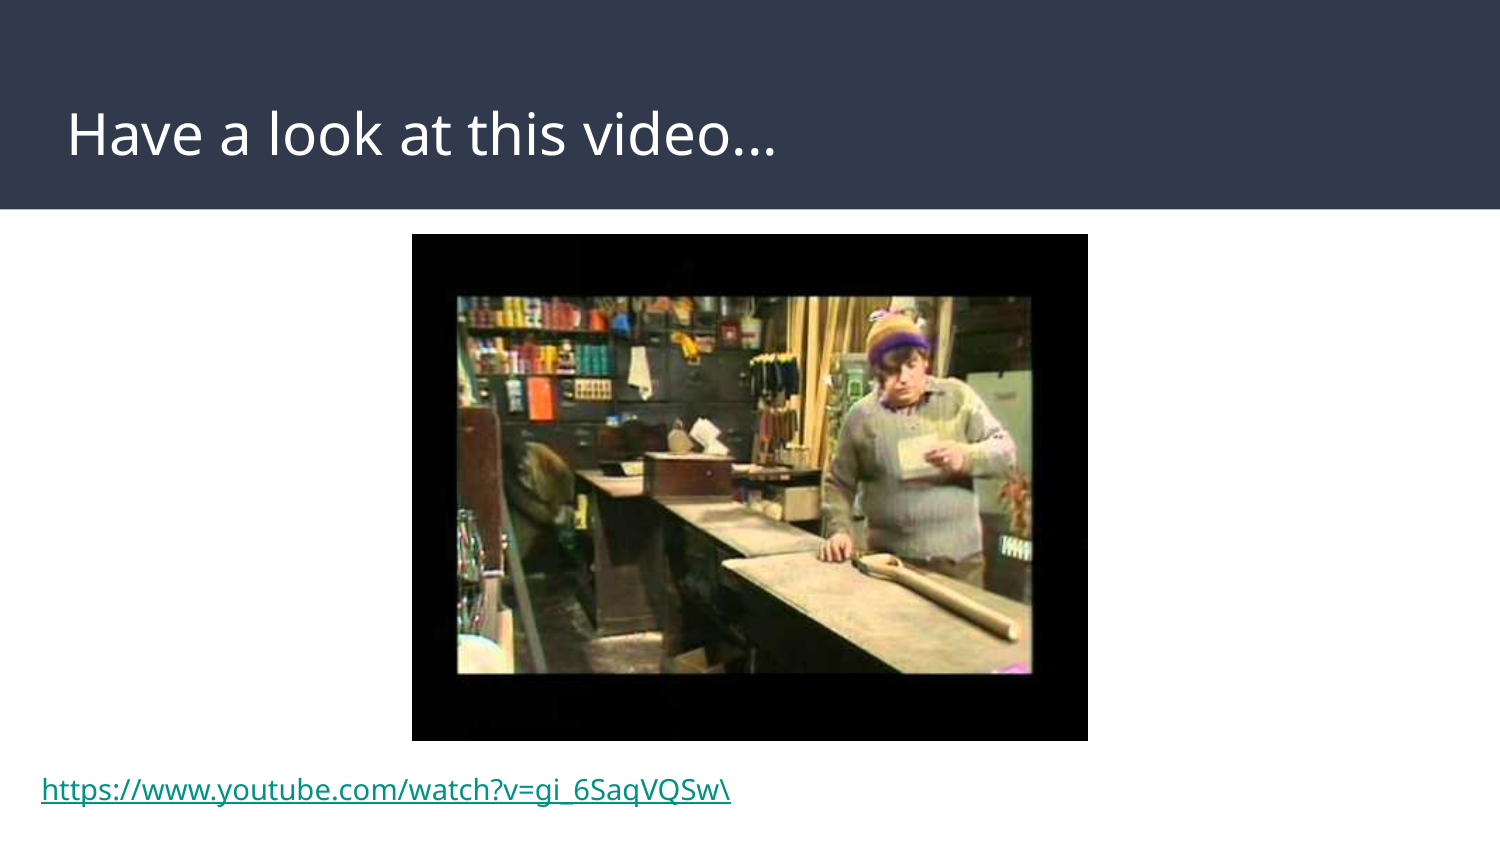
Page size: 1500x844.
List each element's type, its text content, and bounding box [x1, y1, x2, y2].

text_box https://www.youtube.com/watch?v=gi_6SaqVQSw\ [26, 755, 1347, 830]
title Have a look at this video... [51, 82, 1449, 185]
picture [412, 234, 1088, 741]
